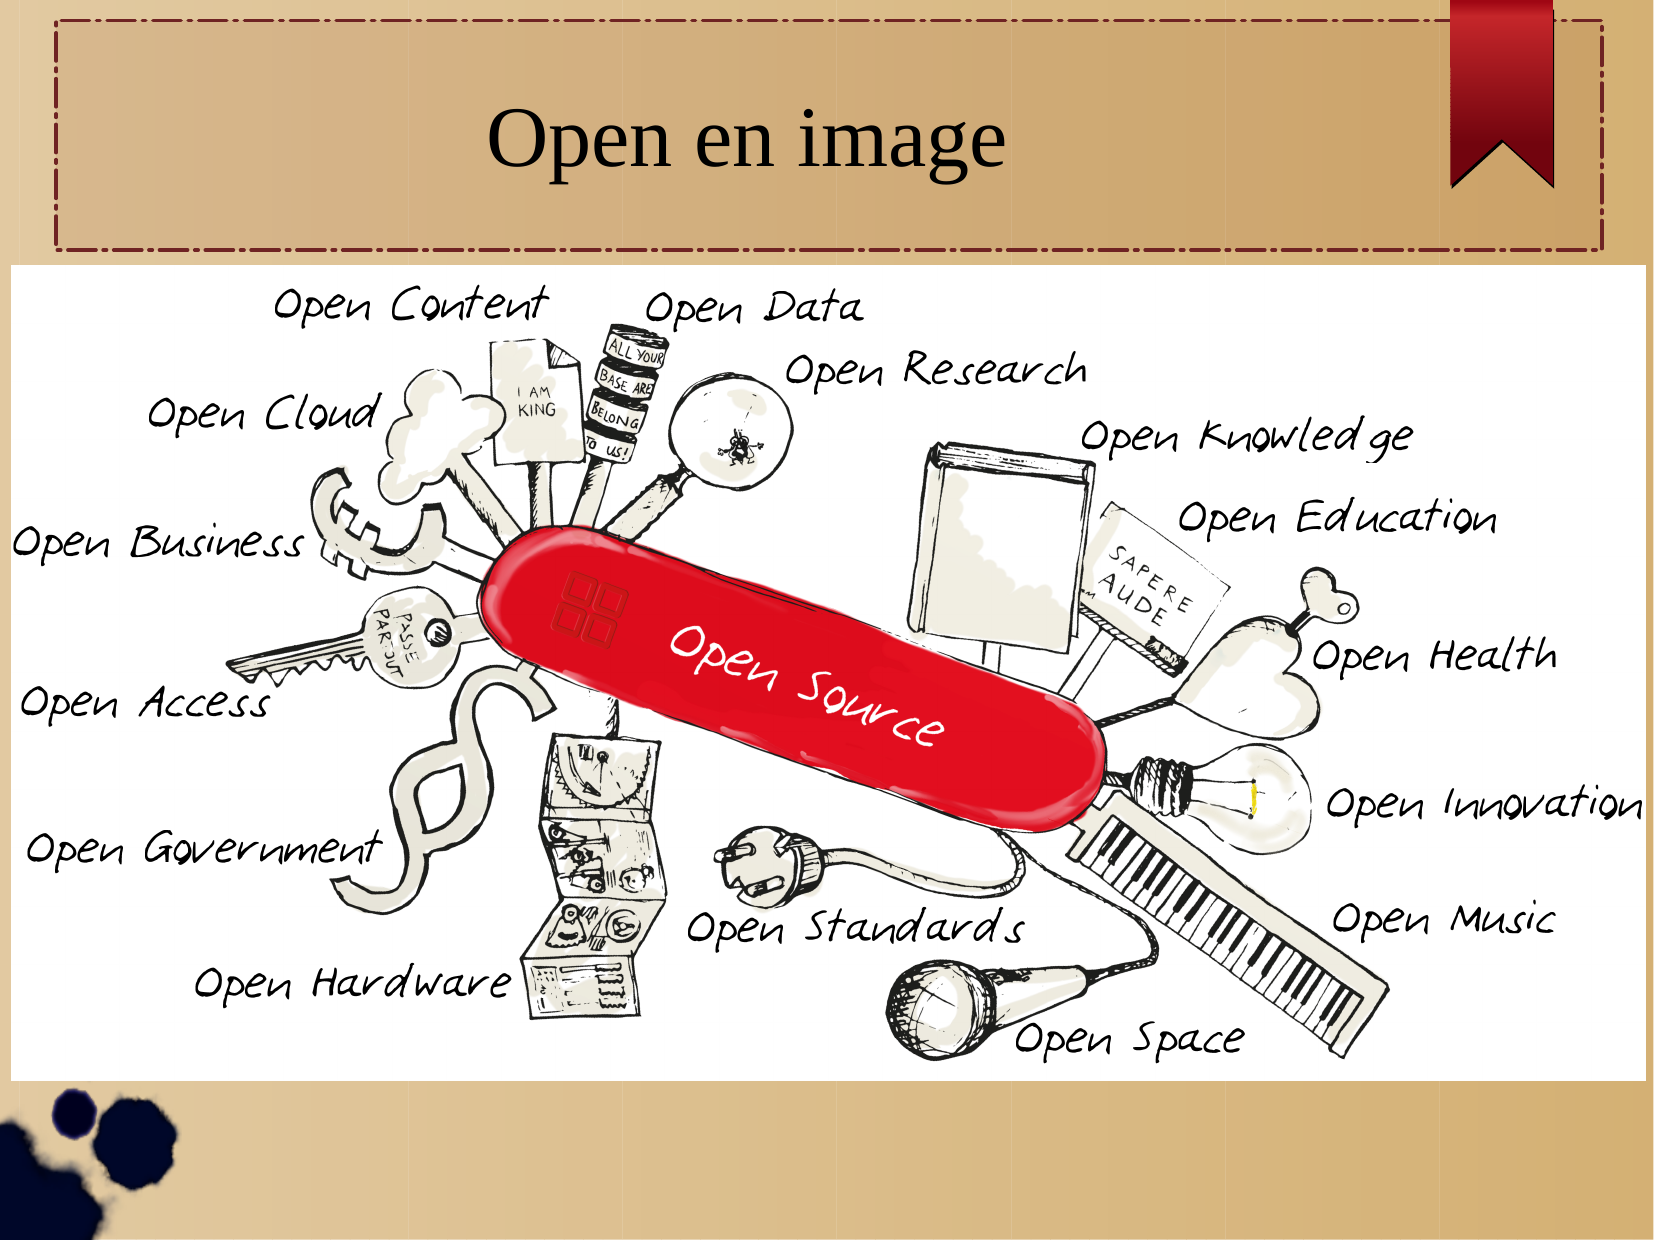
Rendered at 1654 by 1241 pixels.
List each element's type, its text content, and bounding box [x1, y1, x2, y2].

picture [11, 265, 1646, 1081]
title Open en image [82, 47, 1412, 229]
